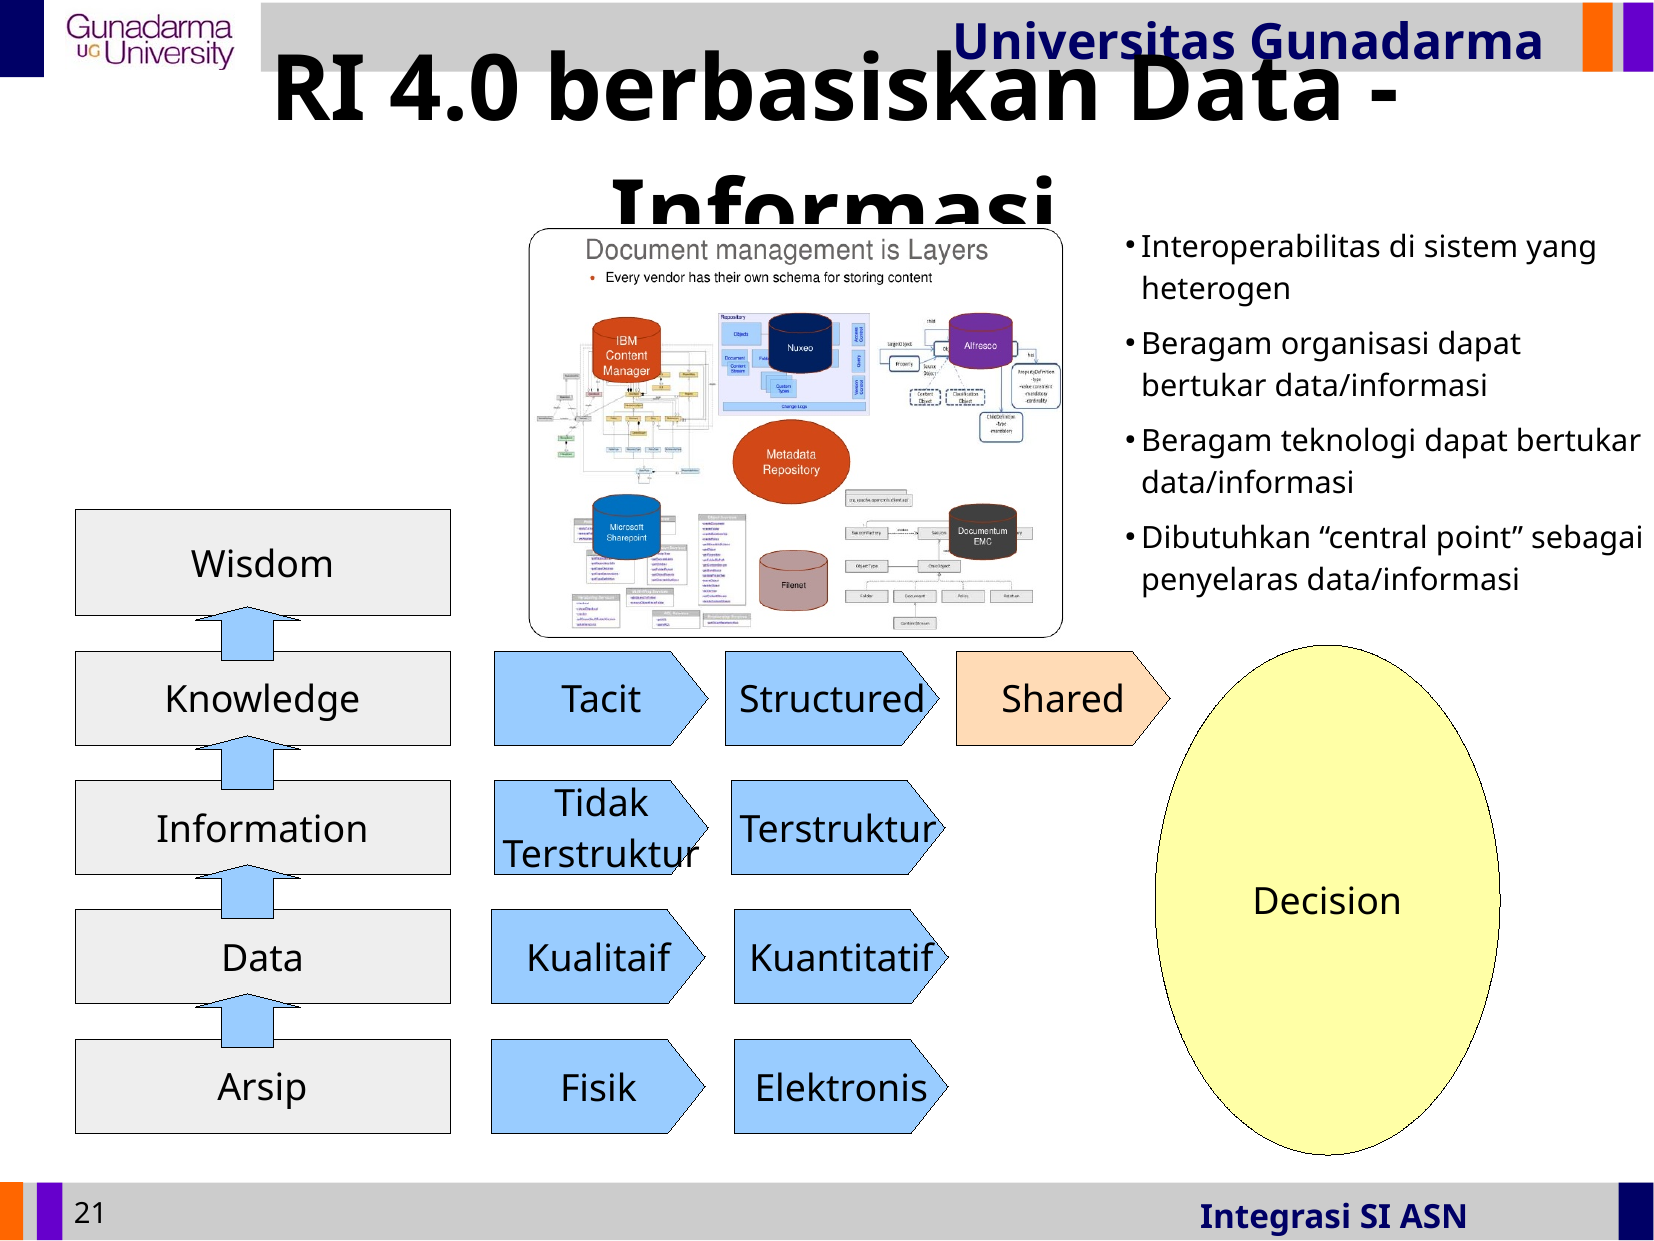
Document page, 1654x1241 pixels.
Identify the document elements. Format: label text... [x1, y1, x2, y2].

text_box Tidak Terstruktur [494, 780, 709, 875]
picture [65, 0, 235, 70]
text_box Kuantitatif [734, 909, 949, 1004]
text_box Decision [1155, 645, 1501, 1156]
text_box [195, 735, 301, 790]
text_box [195, 864, 301, 919]
text_box [195, 993, 301, 1048]
text_box Shared [956, 651, 1171, 746]
picture [525, 224, 1066, 643]
text_box Arsip [75, 1039, 451, 1134]
title RI 4.0 berbasiskan Data - Informasi [78, 84, 1592, 211]
text_box [195, 606, 301, 661]
text_box Tacit [494, 651, 709, 746]
text_box Terstruktur [731, 780, 946, 875]
text_box Elektronis [734, 1039, 949, 1134]
list Interoperabilitas di sistem yang heterogen Beragam organisasi dapat bertukar data/informasi Beragam teknologi dapat bertukar data/informasi Dibutuhkan “central point” sebagai penyelaras data/informasi [1125, 225, 1651, 610]
text_box Data [75, 909, 451, 1004]
text_box Knowledge [75, 651, 451, 746]
text_box Fisik [491, 1039, 706, 1134]
text_box Kualitaif [491, 909, 706, 1004]
text_box Information [75, 780, 451, 875]
text_box Wisdom [75, 509, 451, 616]
text_box Structured [725, 651, 940, 746]
